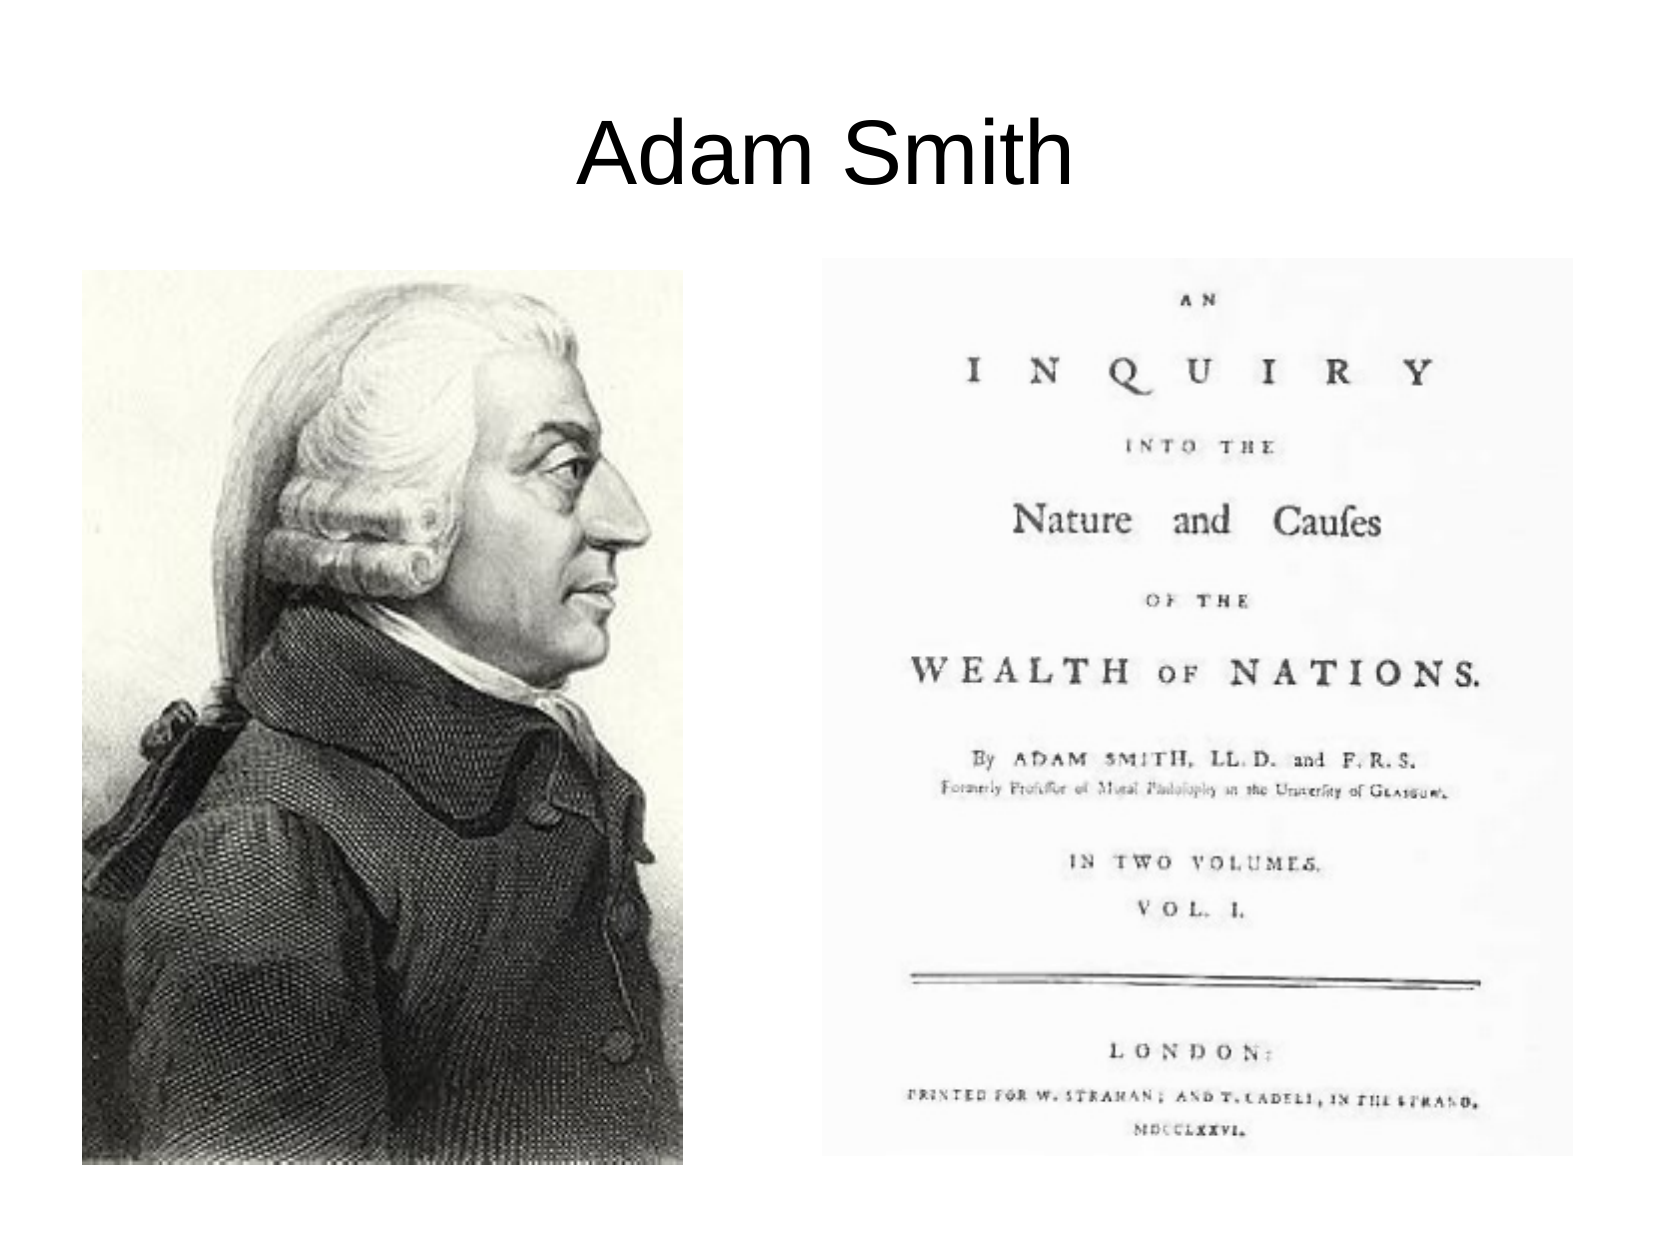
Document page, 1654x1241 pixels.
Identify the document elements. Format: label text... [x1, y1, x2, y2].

picture [822, 258, 1573, 1156]
title Adam Smith [82, 56, 1571, 250]
picture [82, 270, 683, 1165]
